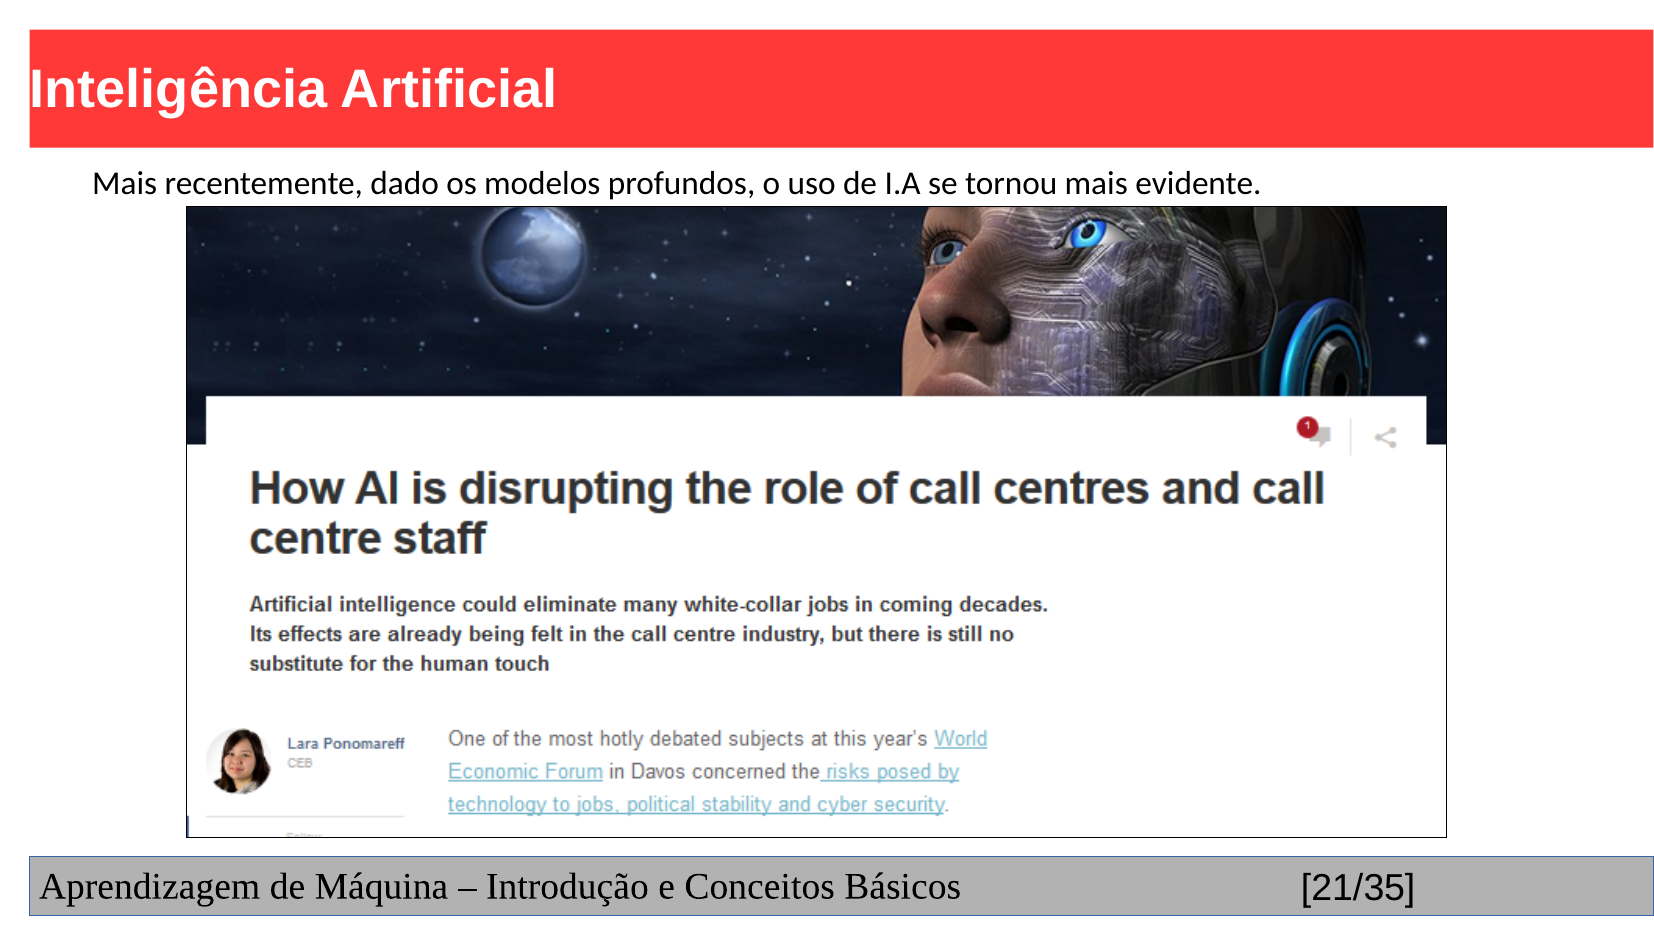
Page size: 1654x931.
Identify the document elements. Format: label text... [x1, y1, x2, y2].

picture [186, 206, 1447, 838]
text_box Mais recentemente, dado os modelos profundos, o uso de I.A se tornou mais evidente. [77, 153, 1594, 931]
title Inteligência Artificial [29, 29, 1654, 148]
